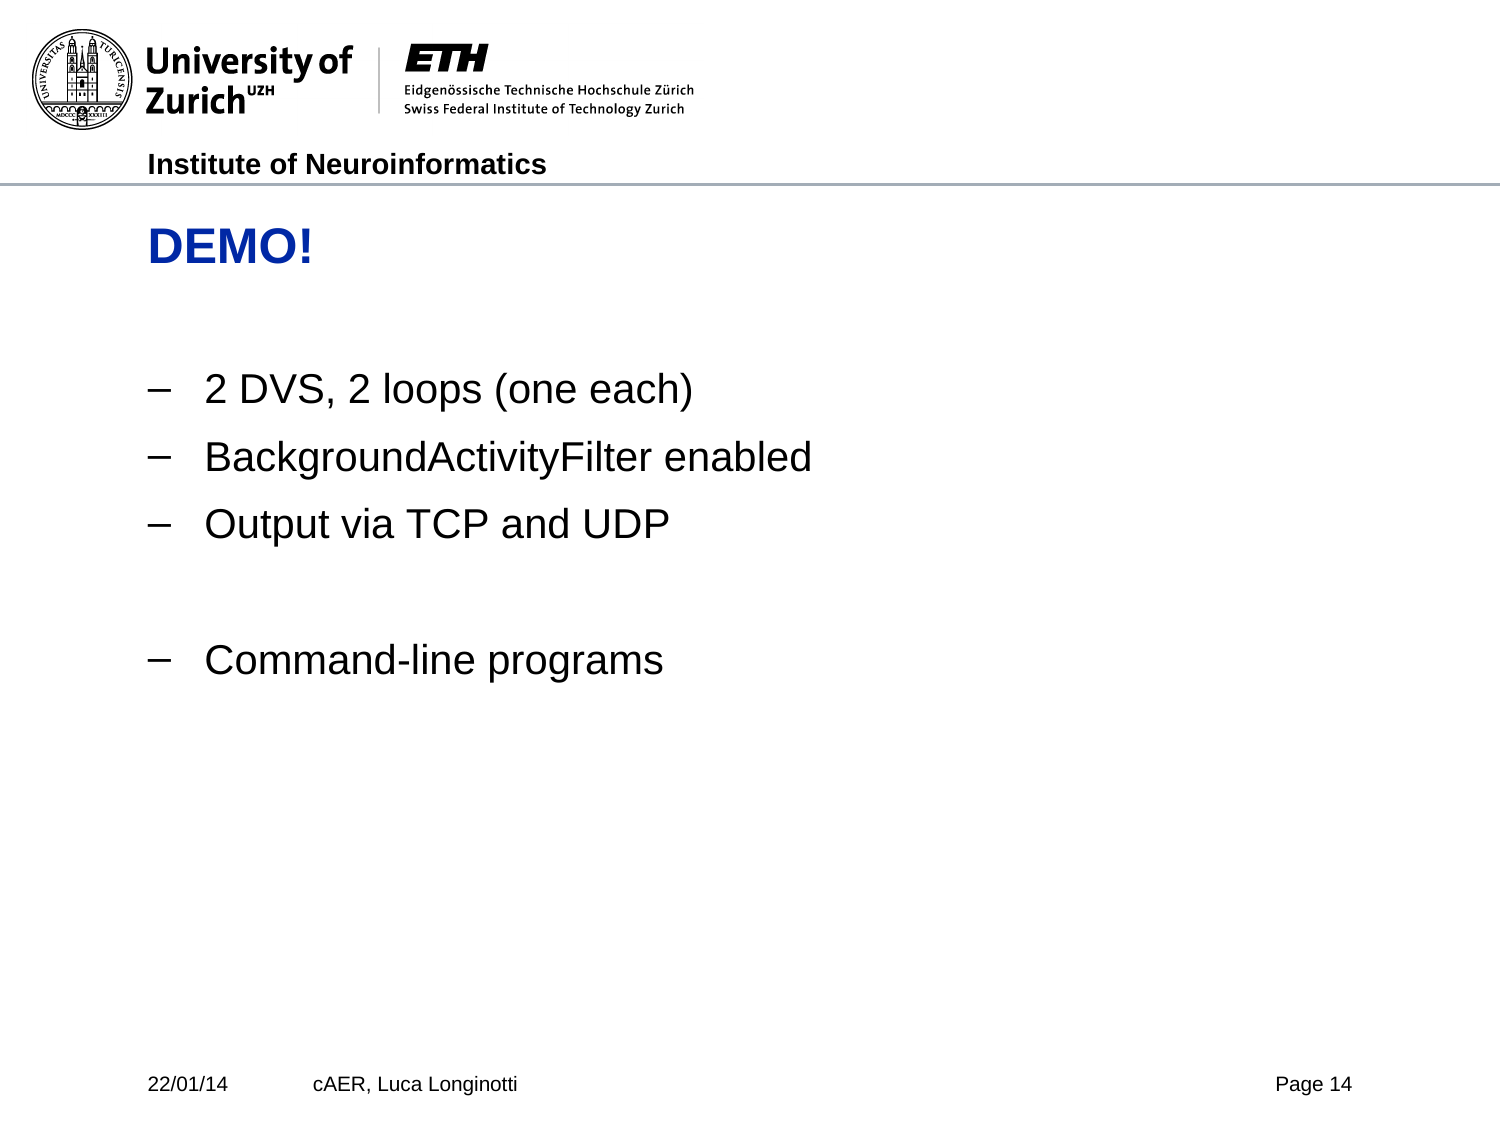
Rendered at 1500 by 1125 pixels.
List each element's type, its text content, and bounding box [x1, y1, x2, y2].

picture [26, 23, 704, 136]
list 2 DVS, 2 loops (one each) BackgroundActivityFilter enabled Output via TCP and UDP Command-line programs [147, 361, 1353, 1015]
title DEMO! [147, 208, 1353, 335]
